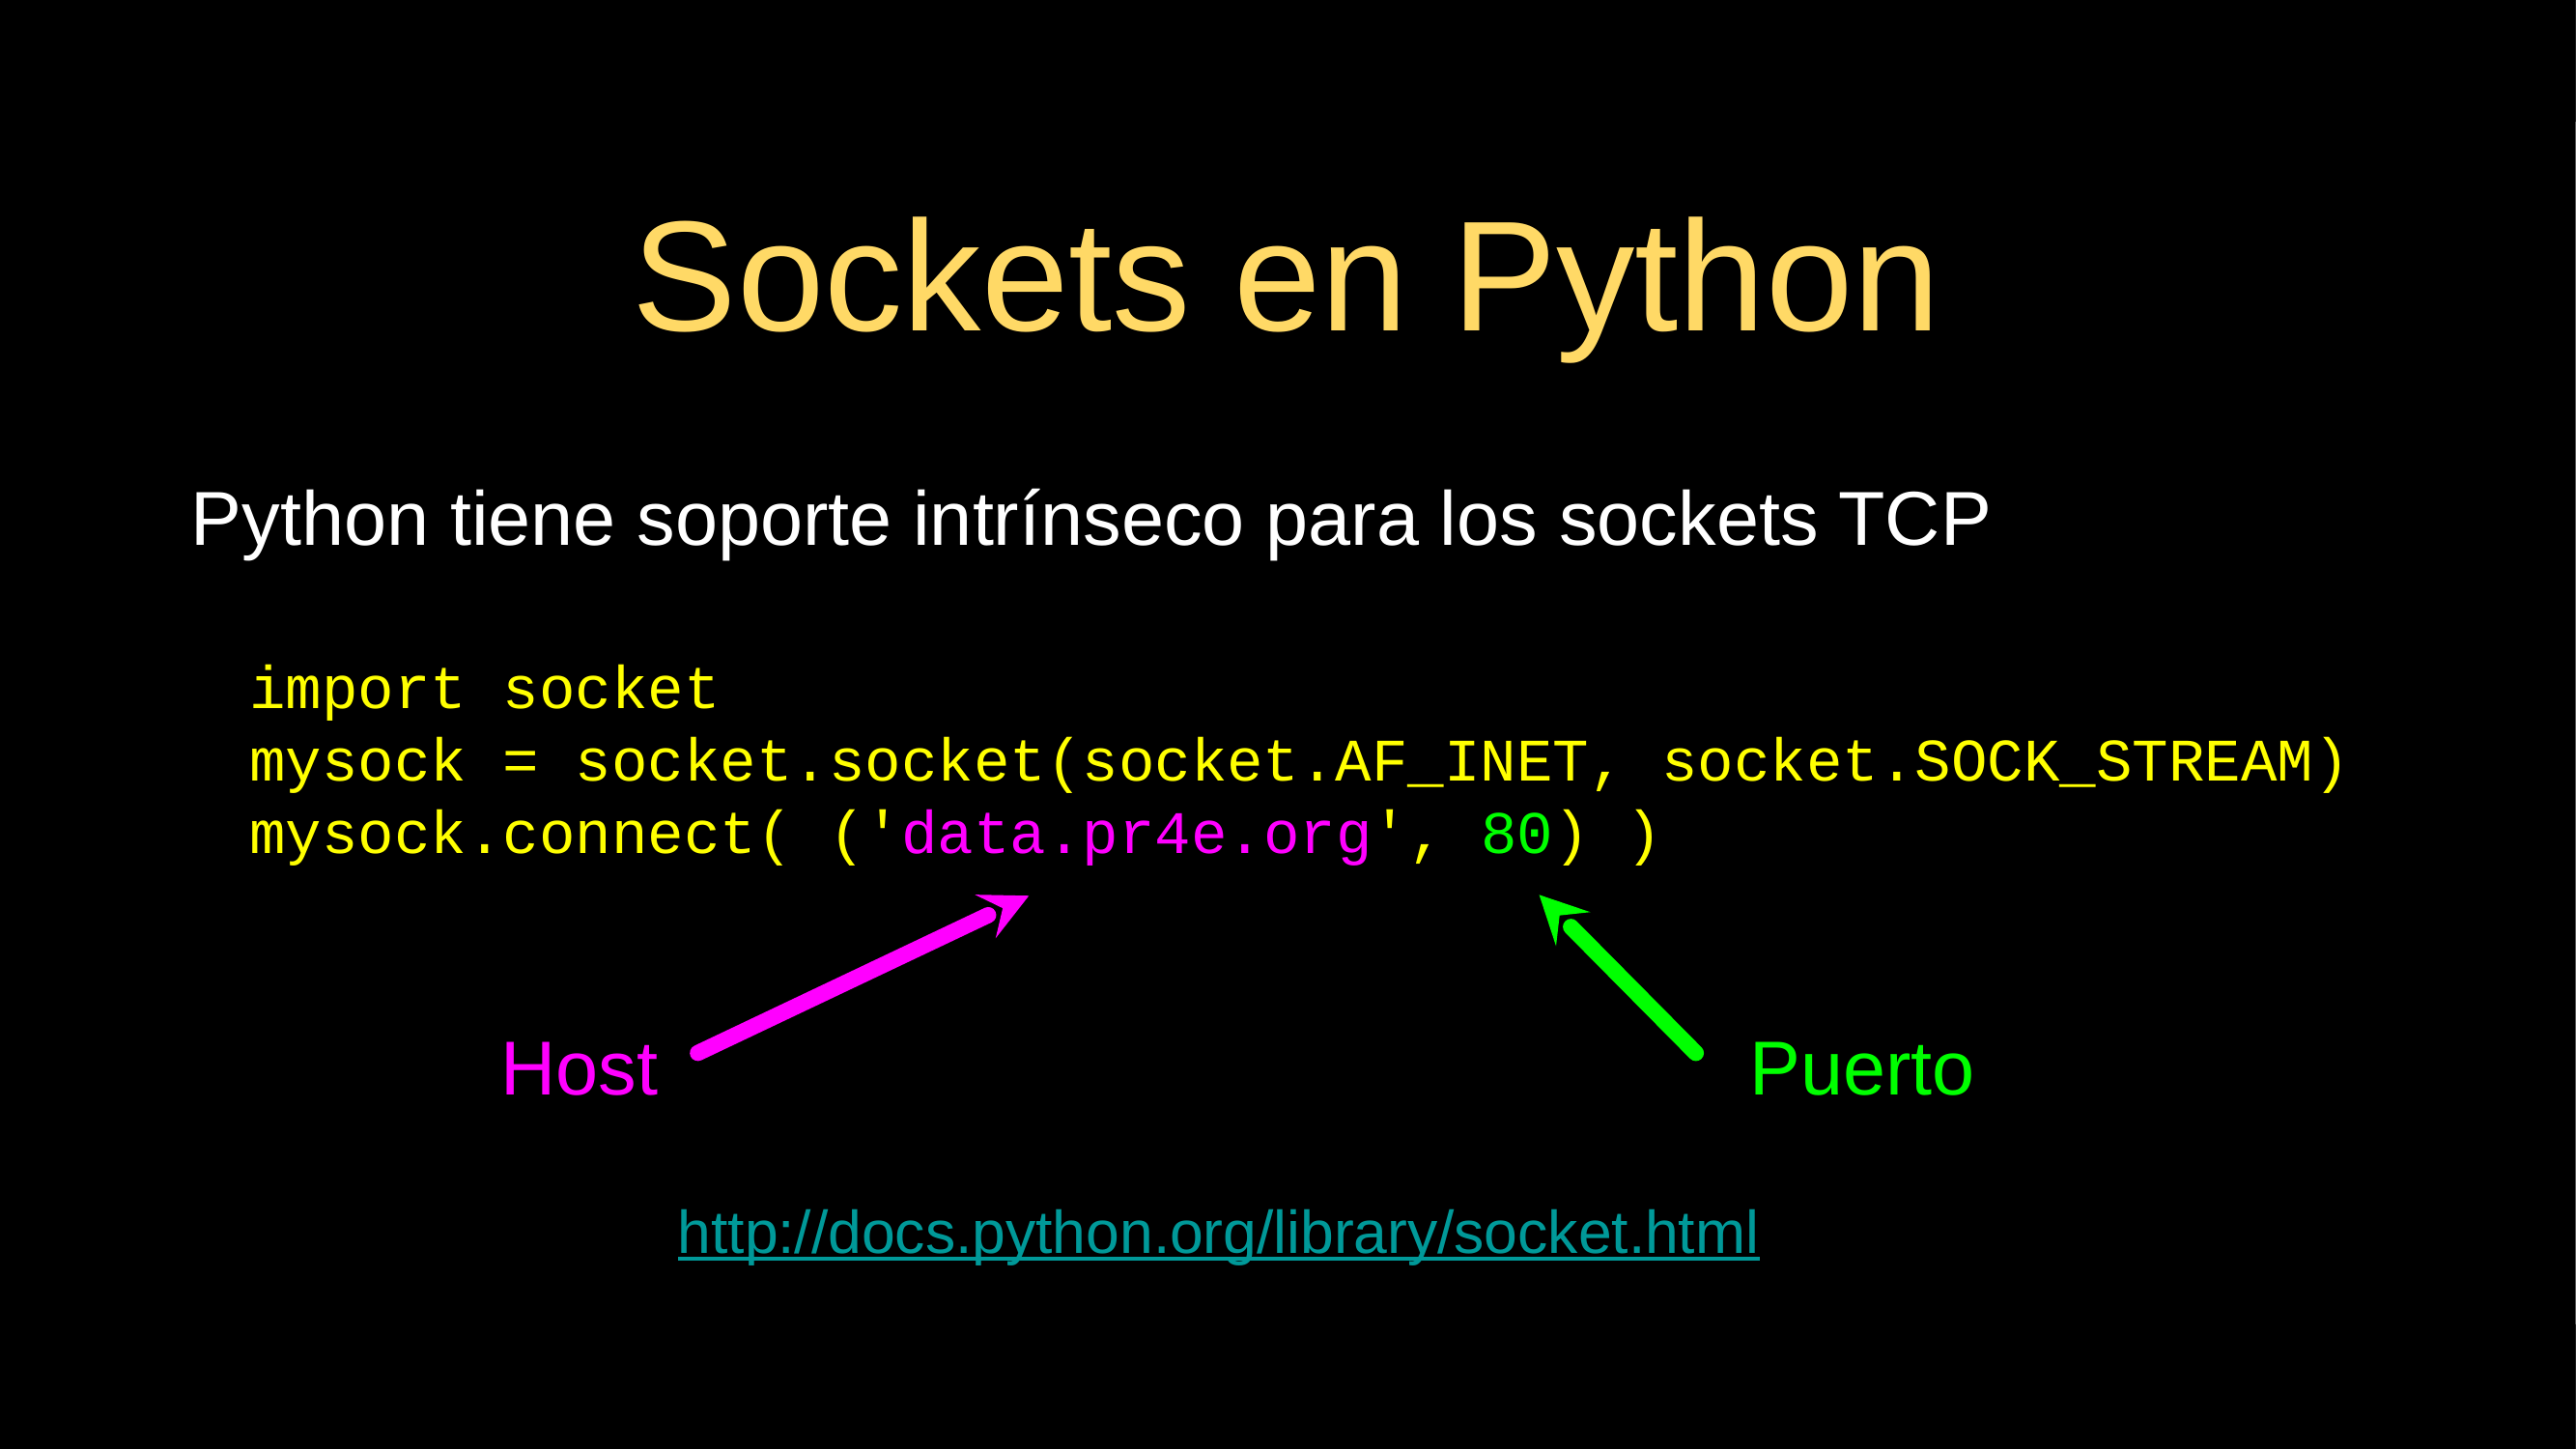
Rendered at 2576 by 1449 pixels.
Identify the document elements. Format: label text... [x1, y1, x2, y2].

text_box http://docs.python.org/library/socket.html [508, 1177, 1930, 1283]
list Python tiene soporte intrínseco para los sockets TCP [183, 460, 2391, 672]
title Sockets en Python [183, 133, 2391, 403]
text_box Host [494, 1011, 665, 1118]
text_box Puerto [1728, 1011, 1996, 1118]
text_box import socket mysock = socket.socket(socket.AF_INET, socket.SOCK_STREAM) mysock.connect( ('data.pr4e.org', 80) ) [249, 617, 2483, 896]
